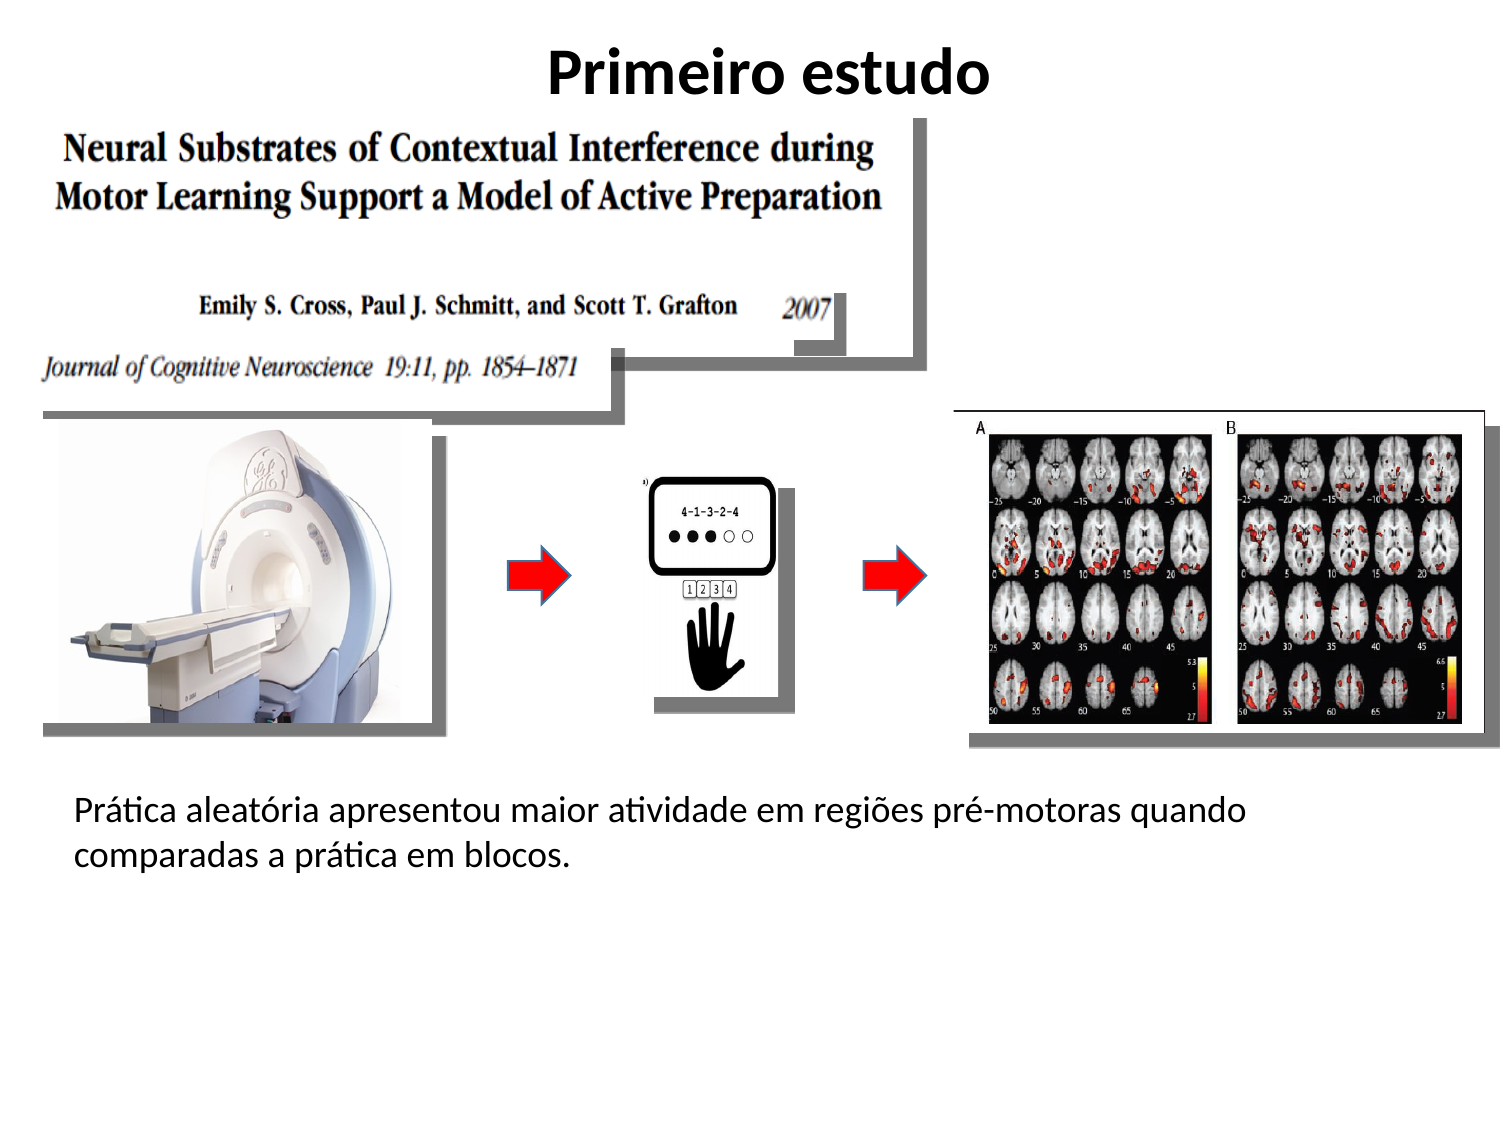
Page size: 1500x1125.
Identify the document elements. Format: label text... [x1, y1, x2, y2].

picture [953, 410, 1486, 733]
text_box [863, 546, 927, 605]
picture [638, 472, 779, 698]
picture [27, 102, 913, 411]
text_box Prática aleatória apresentou maior atividade em regiões pré-motoras quando comparadas a prática em blocos. [59, 778, 1456, 973]
picture [27, 419, 432, 723]
text_box Primeiro estudo [308, 20, 1231, 115]
text_box [507, 546, 571, 605]
